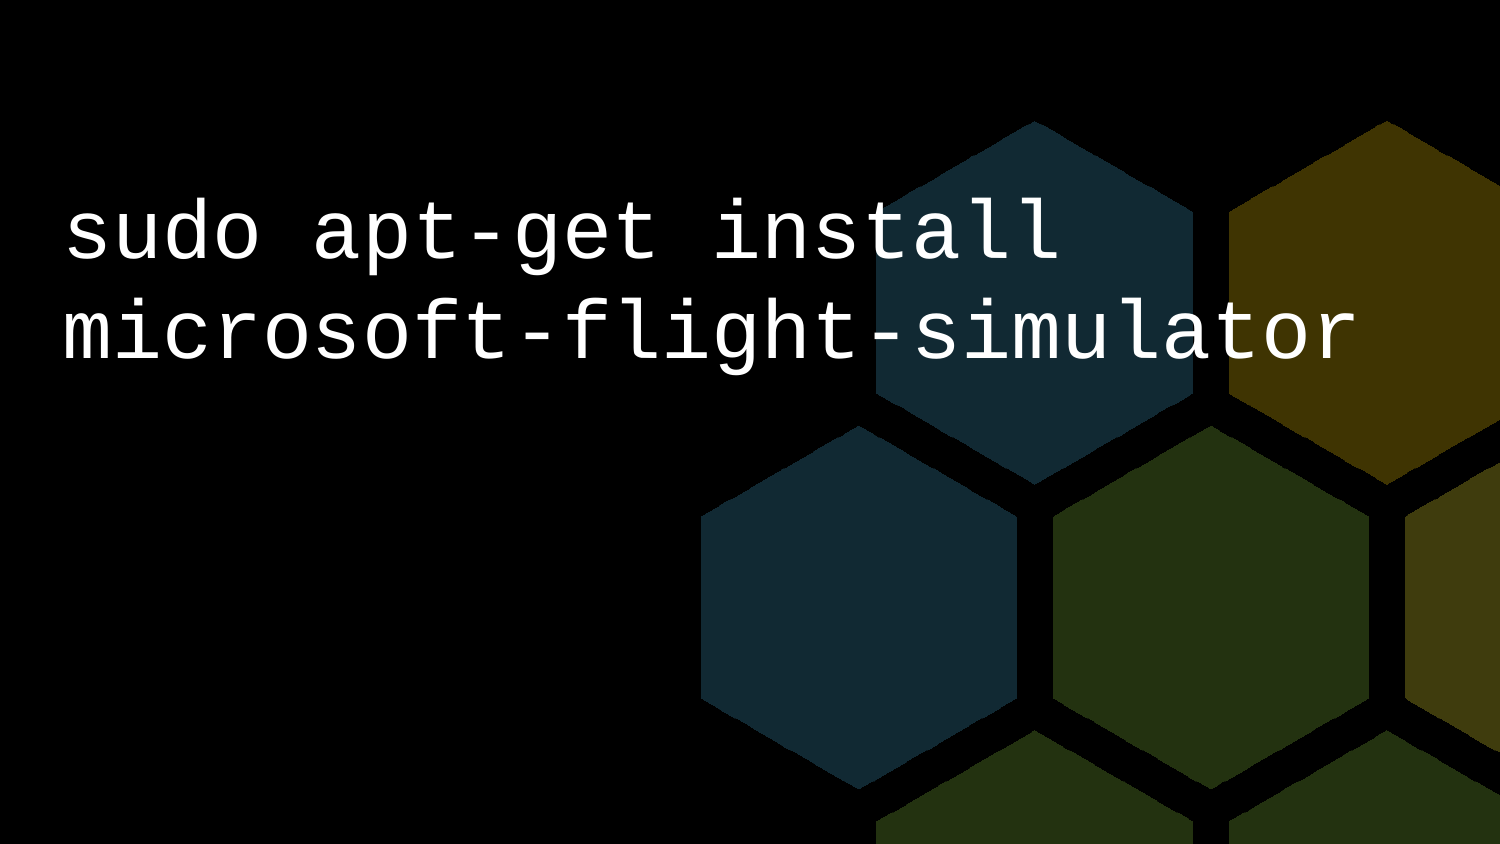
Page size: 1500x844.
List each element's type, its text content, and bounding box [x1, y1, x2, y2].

title sudo apt-get install microsoft-flight-simulator [47, 53, 1445, 390]
picture [0, 0, 1500, 844]
